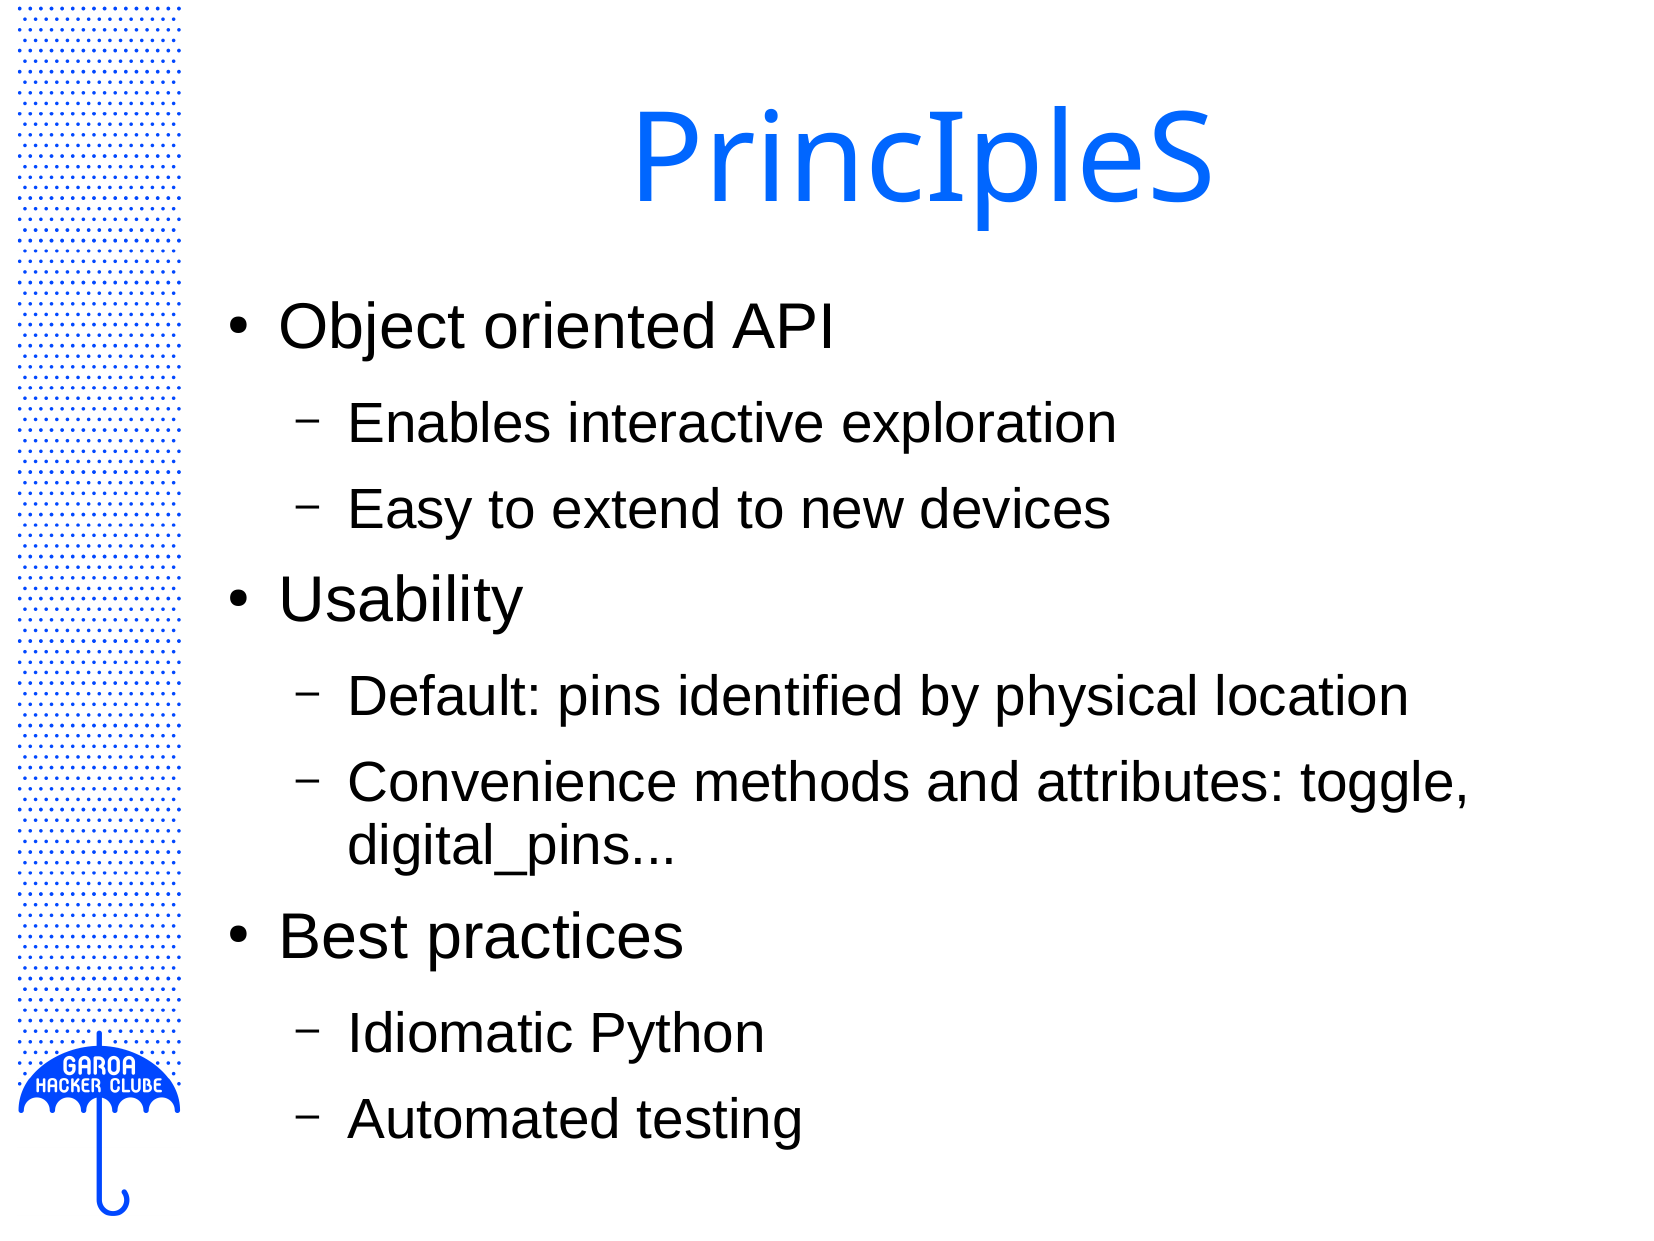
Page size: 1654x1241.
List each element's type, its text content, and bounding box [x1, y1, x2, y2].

list Object oriented API Enables interactive exploration Easy to extend to new devices Usability Default: pins identified by physical location Convenience methods and attributes: toggle, digital_pins... Best practices Idiomatic Python Automated testing [210, 290, 1636, 1156]
title PrincIpleS [210, 49, 1636, 257]
picture [17, 0, 181, 1216]
